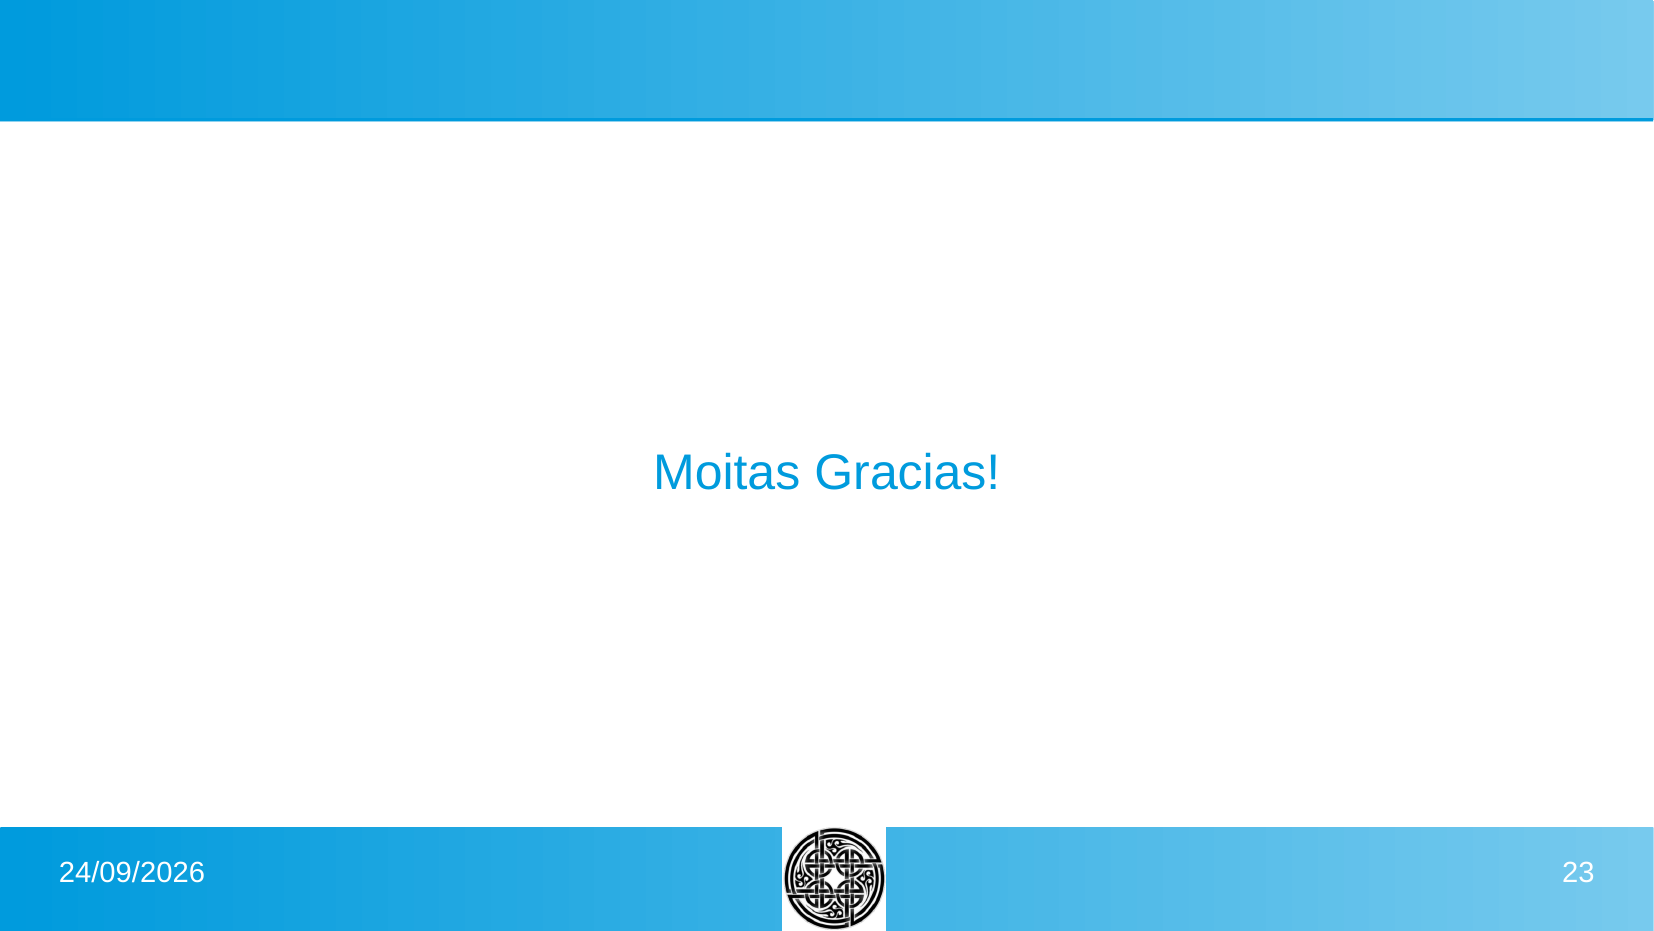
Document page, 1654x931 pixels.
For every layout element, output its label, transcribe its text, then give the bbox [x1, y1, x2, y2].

list Moitas Gracias! [59, 177, 1595, 768]
picture [782, 826, 886, 931]
